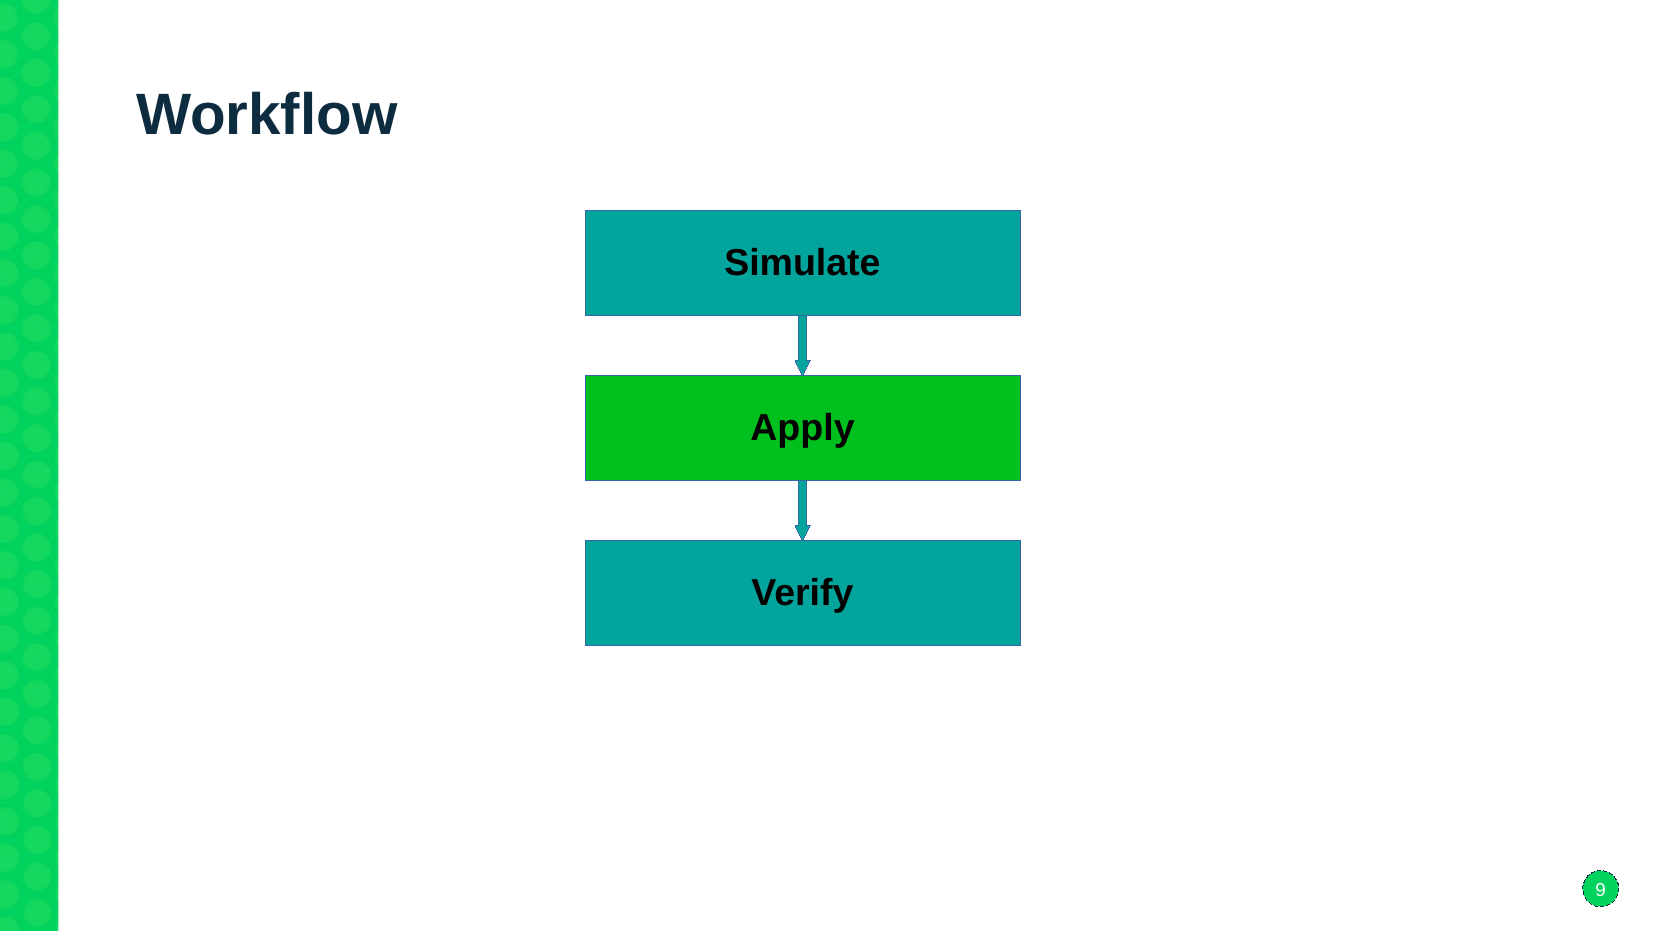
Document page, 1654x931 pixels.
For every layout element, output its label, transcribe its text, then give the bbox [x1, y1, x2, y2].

text_box Apply [585, 375, 1021, 481]
text_box Simulate [585, 210, 1021, 316]
text_box Verify [585, 540, 1021, 646]
picture [0, 0, 76, 931]
text_box [795, 480, 811, 541]
text_box [795, 315, 811, 376]
title Workflow [121, 37, 1531, 193]
